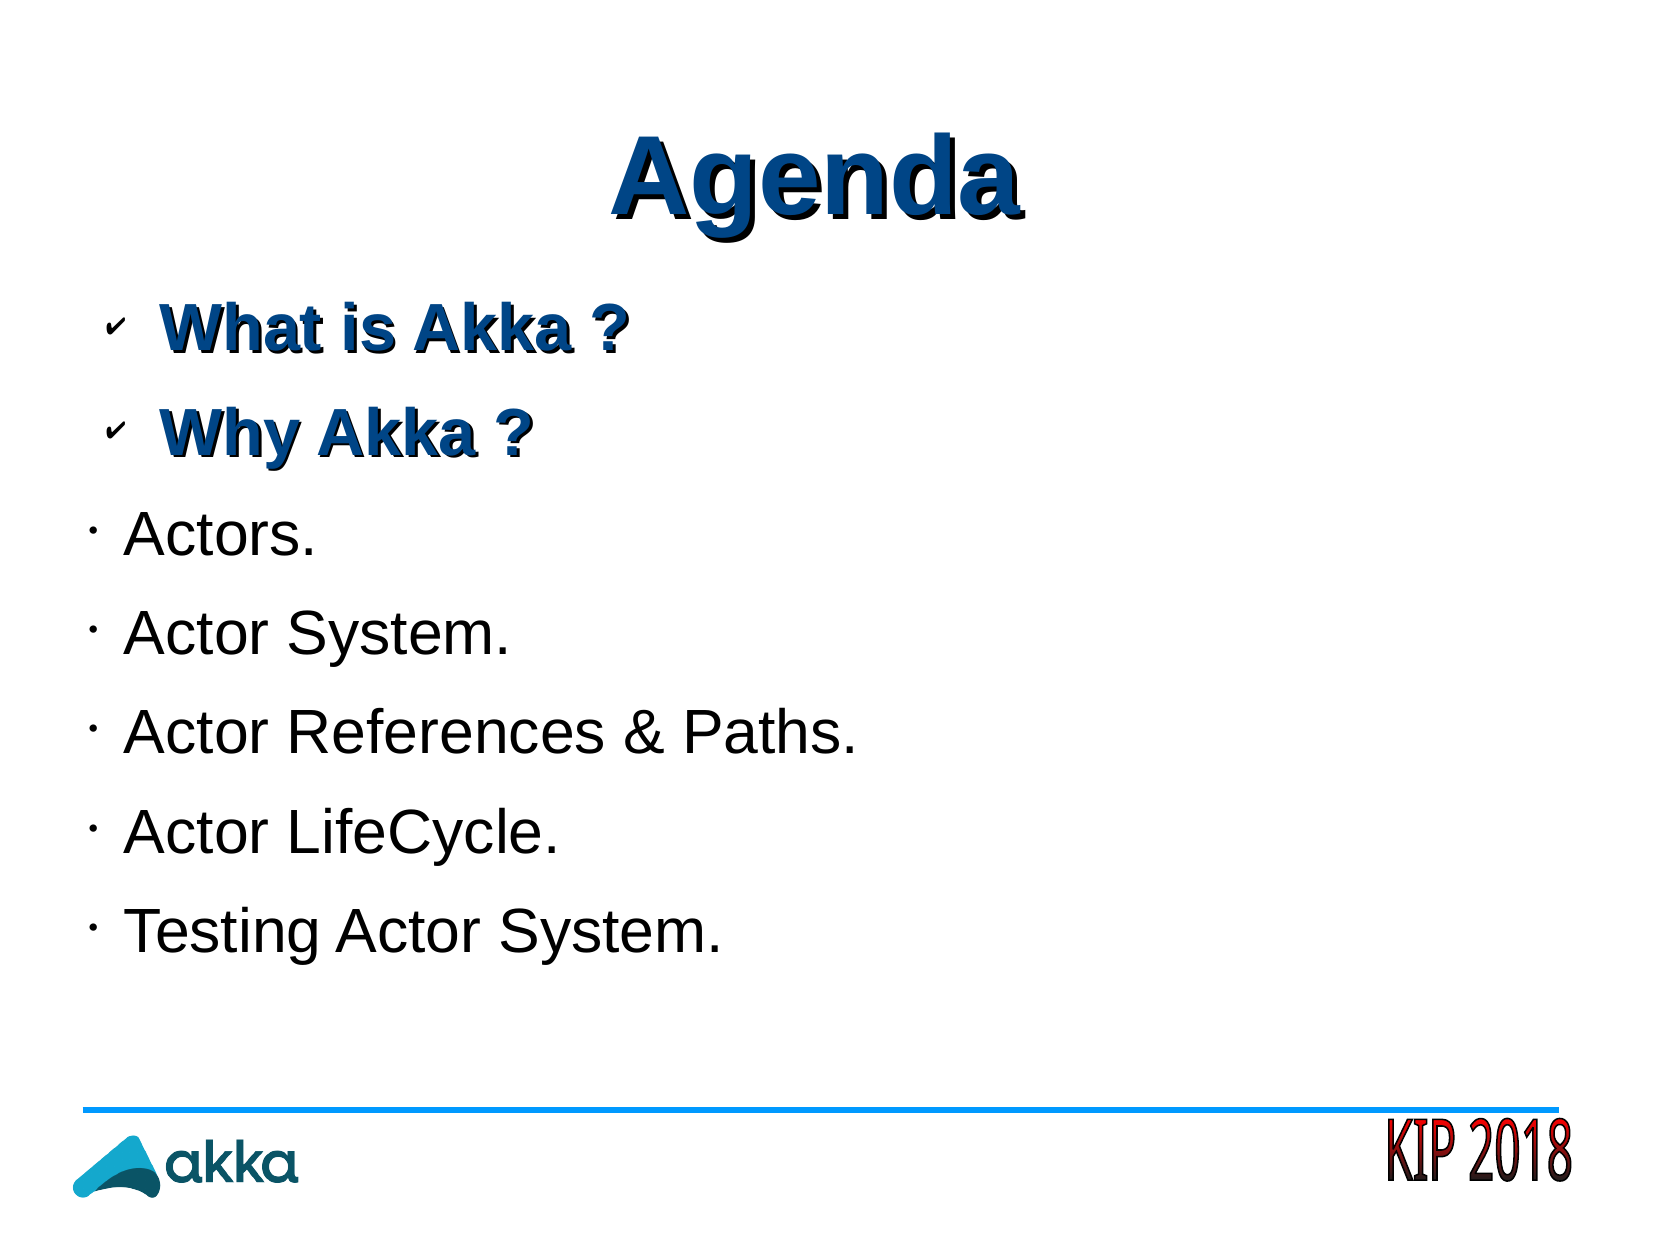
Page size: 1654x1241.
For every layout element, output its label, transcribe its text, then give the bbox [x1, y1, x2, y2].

text_box Agenda [437, 112, 1192, 239]
picture [61, 1116, 306, 1217]
list What is Akka ? Why Akka ? Actors. Actor System. Actor References & Paths. Actor LifeCycle. Testing Actor System. [88, 290, 1544, 1010]
